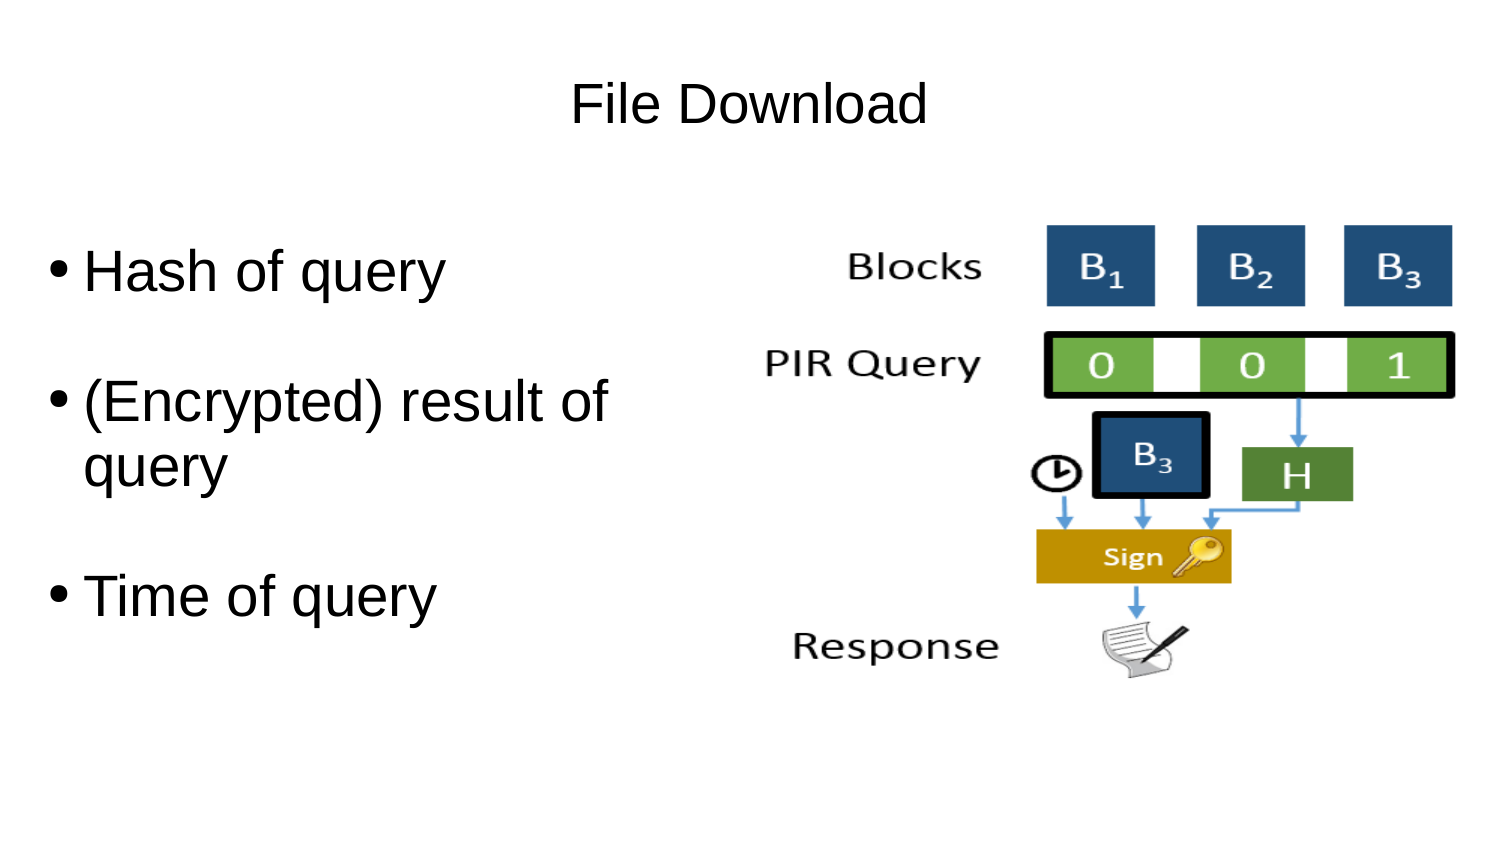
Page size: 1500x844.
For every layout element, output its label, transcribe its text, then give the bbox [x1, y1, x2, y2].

text_box Hash of query (Encrypted) result of query Time of query [32, 230, 741, 636]
title File Download [75, 33, 1425, 175]
picture [750, 205, 1478, 695]
